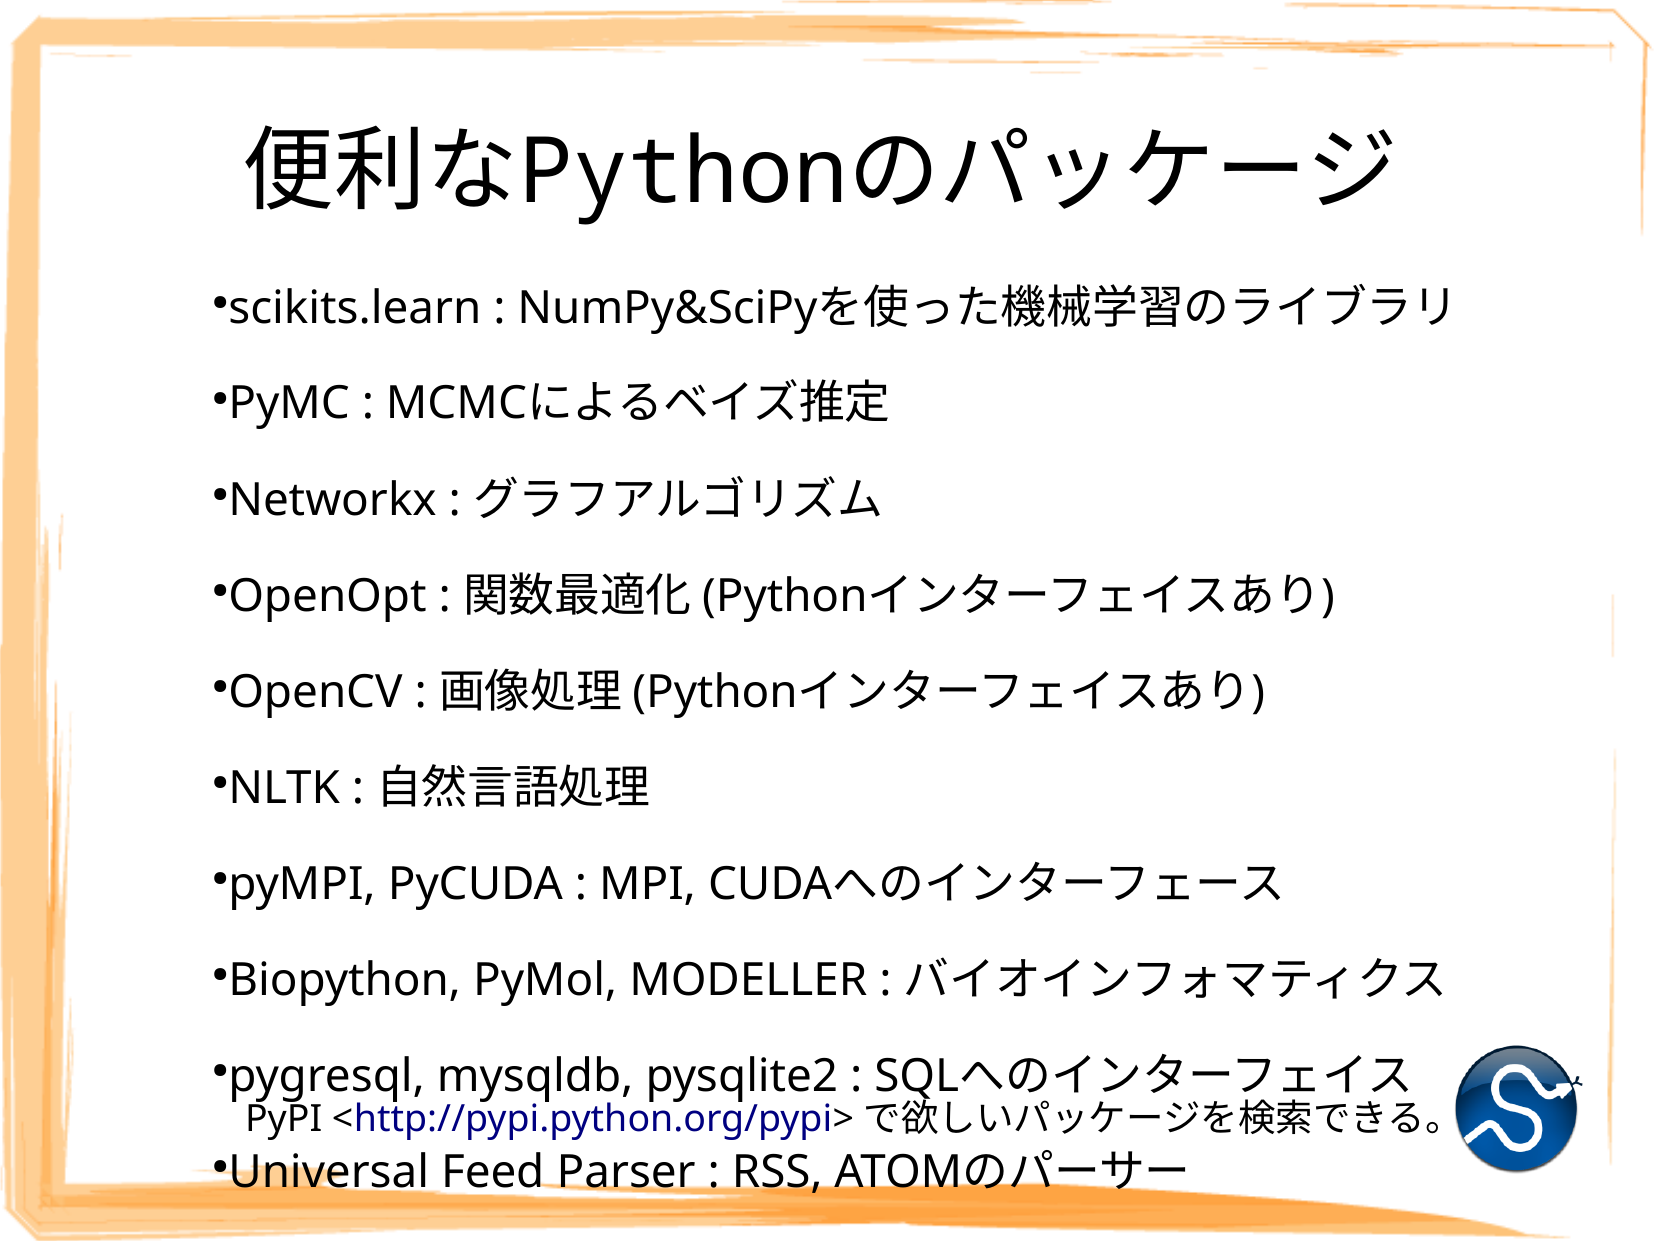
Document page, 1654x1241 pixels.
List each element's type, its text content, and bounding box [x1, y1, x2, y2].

text_box PyPI <http://pypi.python.org/pypi> で欲しいパッケージを検索できる。 [230, 1080, 1419, 1136]
text_box scikits.learn : NumPy&SciPyを使った機械学習のライブラリ PyMC : MCMCによるベイズ推定 Networkx : グラフアルゴリズム OpenOpt : 関数最適化 (Pythonインターフェイスあり) OpenCV : 画像処理 (Pythonインターフェイスあり) NLTK : 自然言語処理 pyMPI, PyCUDA : MPI, CUDAへのインターフェース Biopython, PyMol, MODELLER : バイオインフォマティクス pygresql, mysqldb, pysqlite2 : SQLへのインターフェイス Universal Feed Parser : RSS, ATOMのパーサー [197, 262, 1455, 1036]
title 便利なPythonのパッケージ [76, 59, 1565, 267]
picture [0, 0, 1654, 1241]
